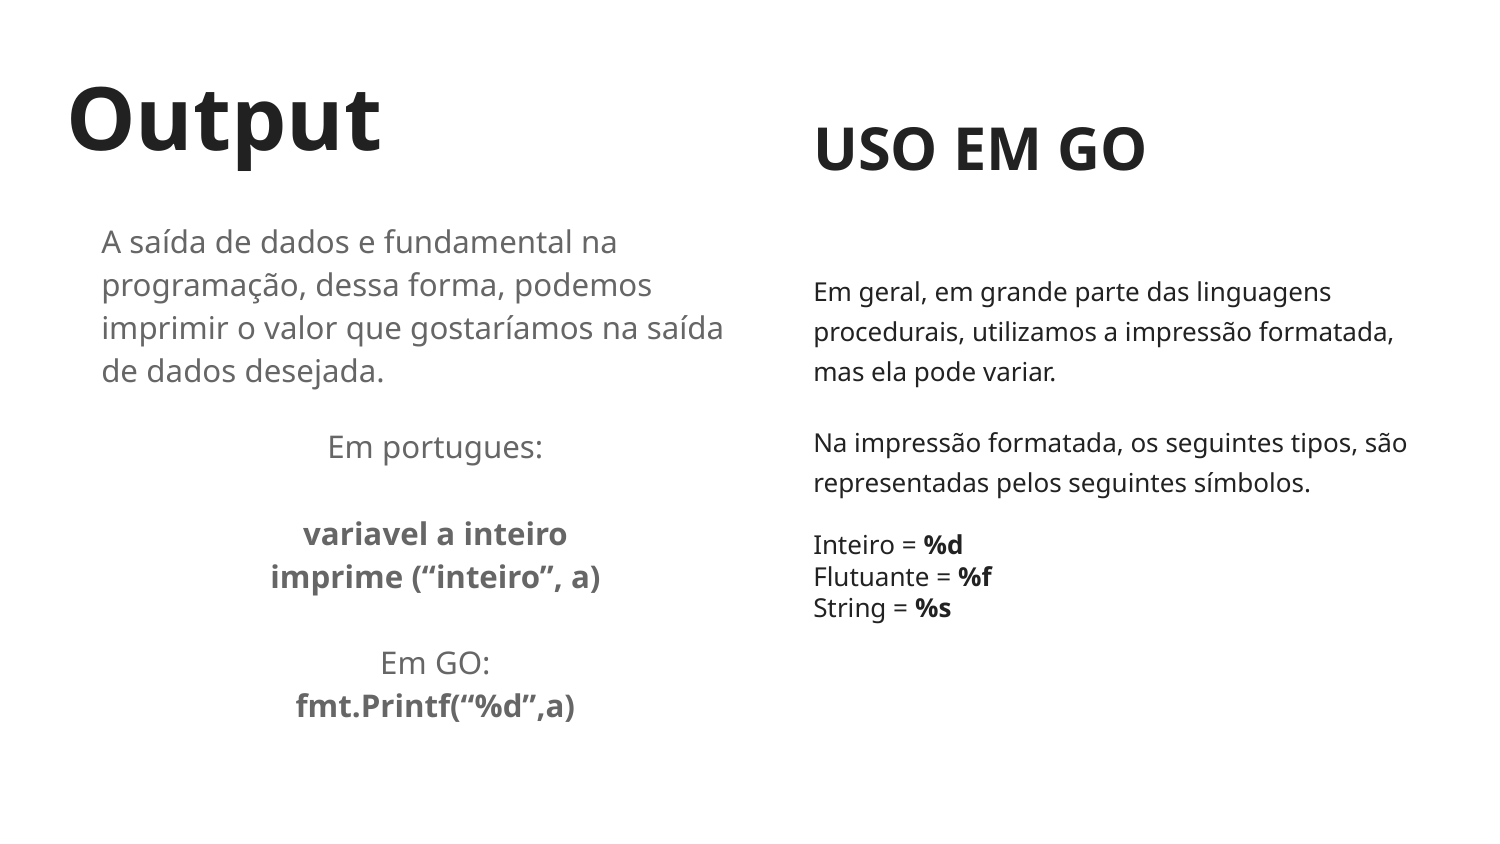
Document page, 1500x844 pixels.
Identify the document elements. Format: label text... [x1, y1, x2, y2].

text_box USO EM GO Em geral, em grande parte das linguagens procedurais, utilizamos a impressão formatada, mas ela pode variar. Na impressão formatada, os seguintes tipos, são representadas pelos seguintes símbolos. Inteiro = %d Flutuante = %f String = %s [798, 96, 1489, 823]
list A saída de dados e fundamental na programação, dessa forma, podemos imprimir o valor que gostaríamos na saída de dados desejada. Em portugues: variavel a inteiro imprime (“inteiro”, a) Em GO: fmt.Printf(“%d”,a) [86, 201, 785, 823]
title Output [51, 48, 1449, 180]
